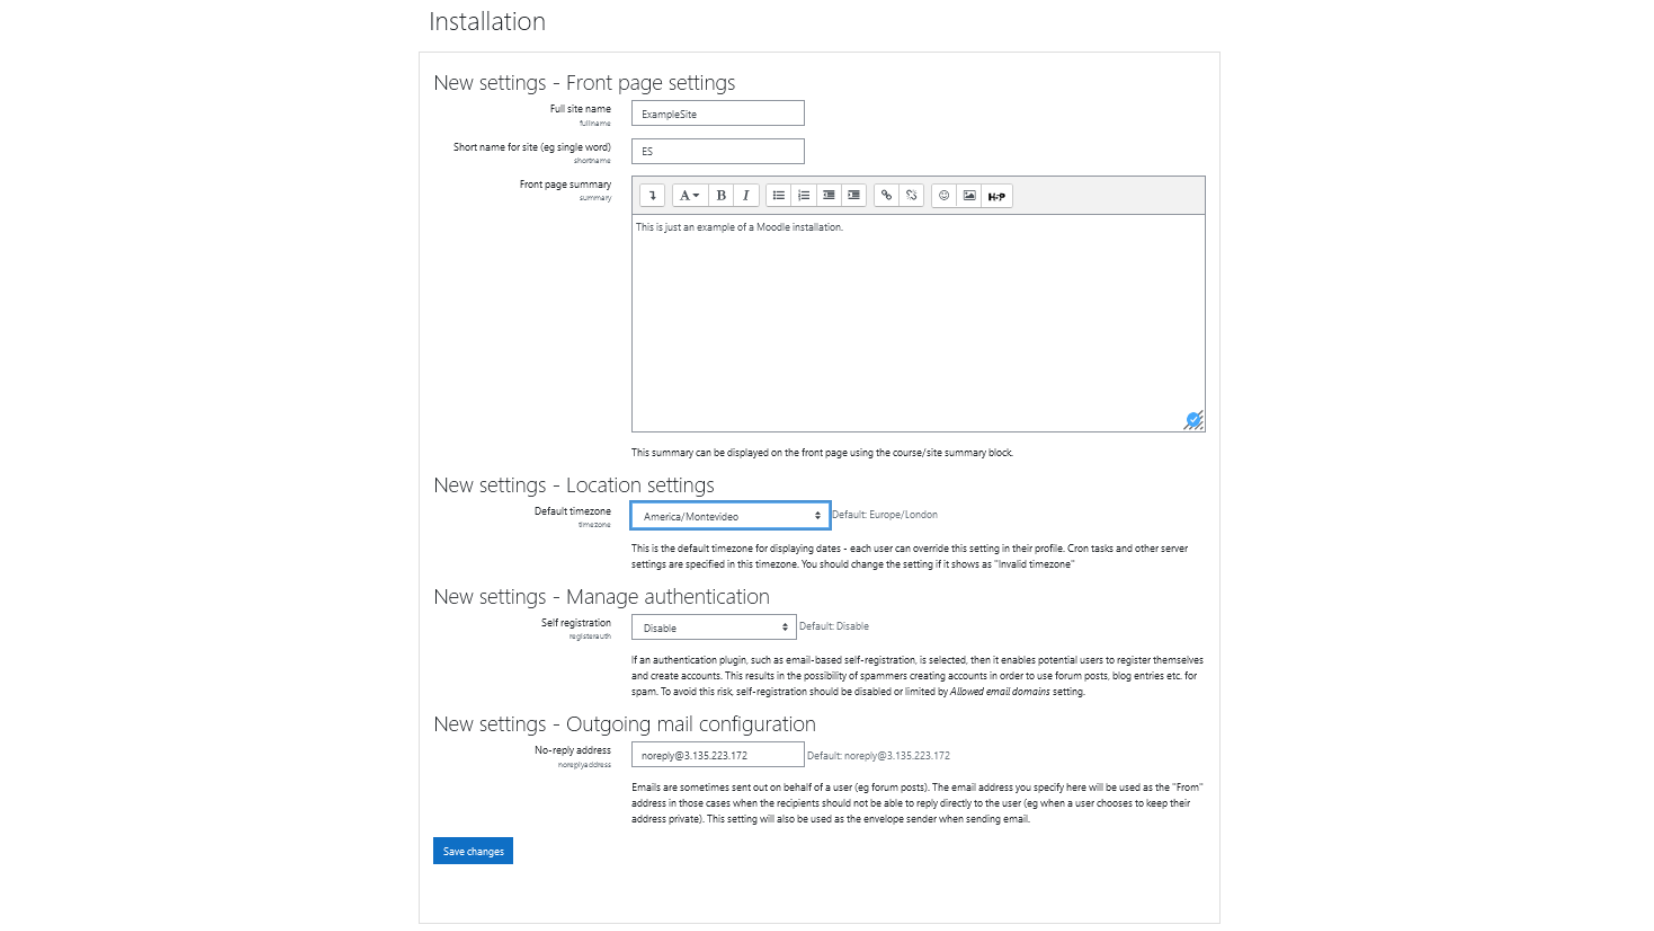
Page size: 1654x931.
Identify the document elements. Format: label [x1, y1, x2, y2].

picture [404, 2, 1260, 931]
